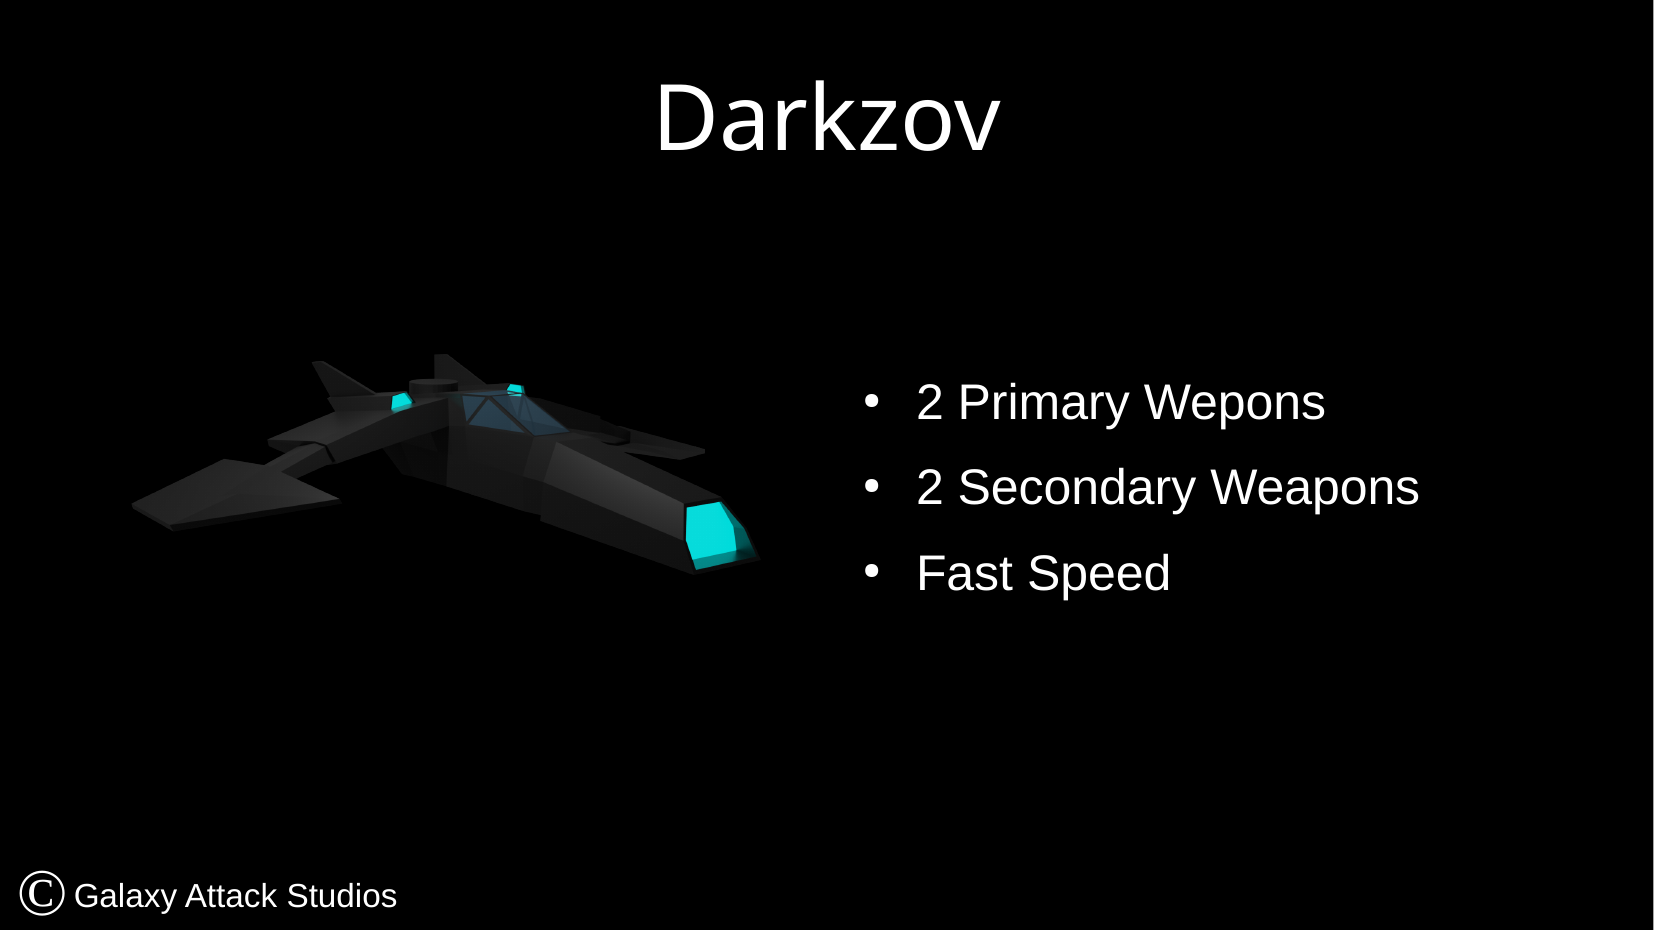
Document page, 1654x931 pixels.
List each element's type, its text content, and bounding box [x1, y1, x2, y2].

list 2 Primary Wepons 2 Secondary Weapons Fast Speed [845, 217, 1572, 758]
picture [63, 283, 790, 692]
title Darkzov [82, 37, 1571, 193]
